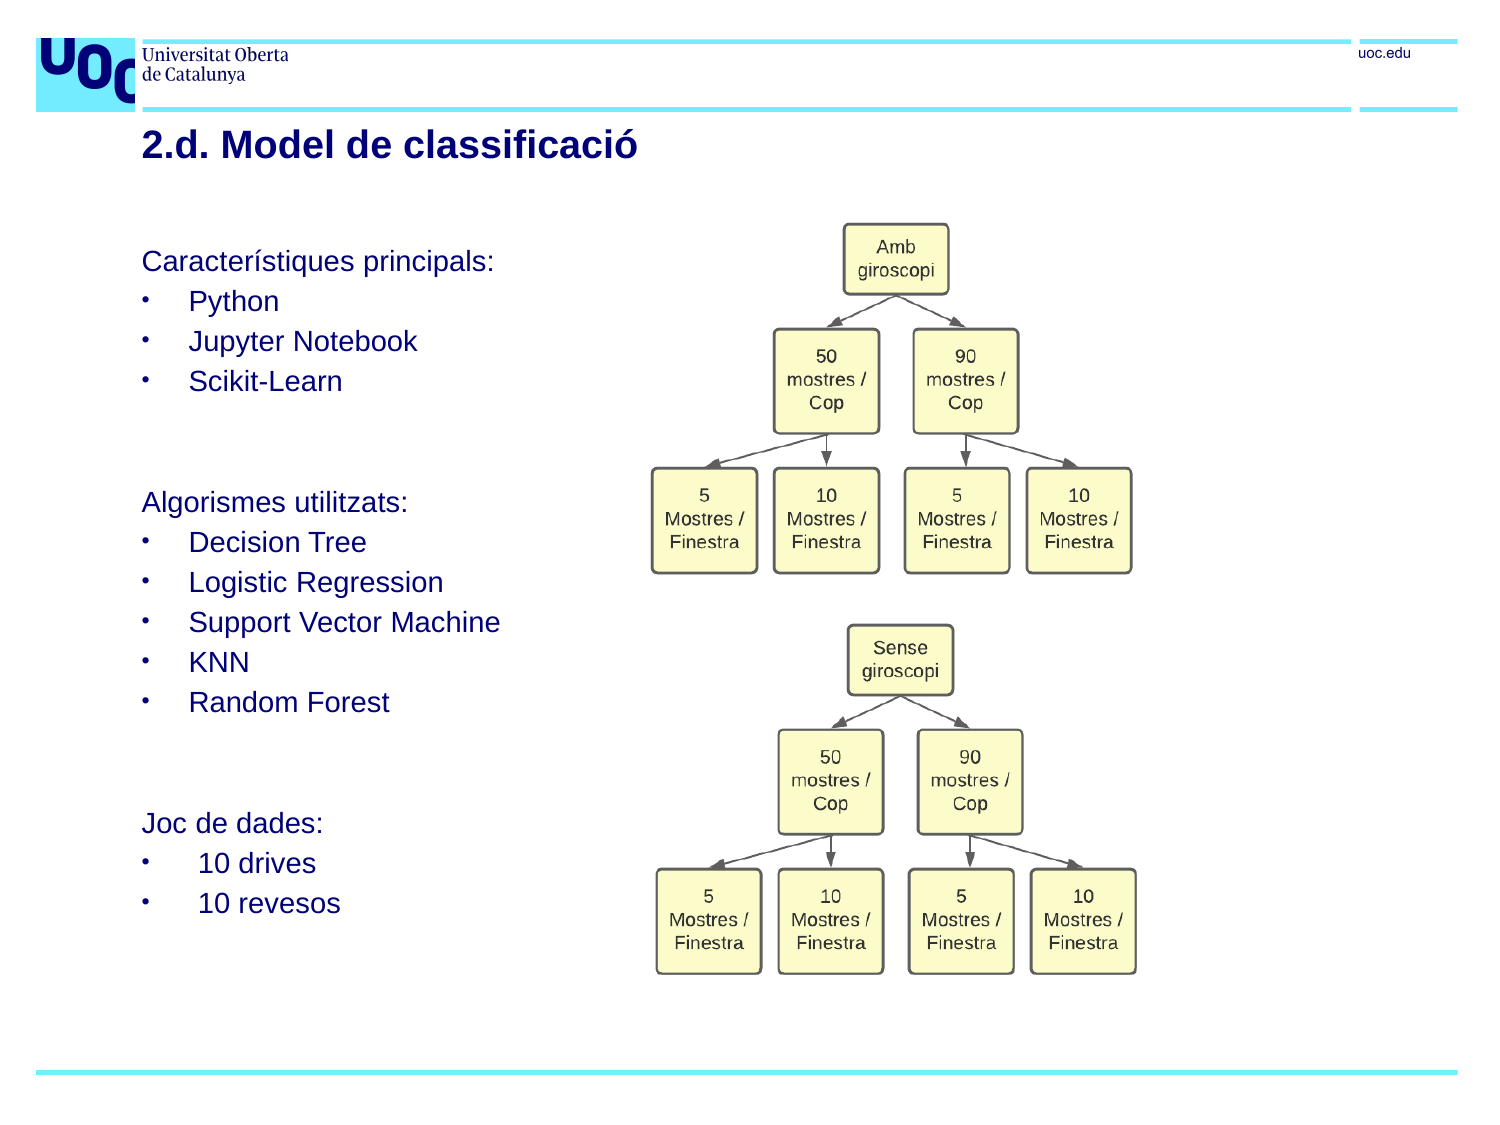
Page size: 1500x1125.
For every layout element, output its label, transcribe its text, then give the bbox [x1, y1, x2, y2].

picture [142, 47, 254, 84]
picture [36, 38, 135, 112]
list Característiques principals: Python Jupyter Notebook Scikit-Learn Algorismes utilitzats: Decision Tree Logistic Regression Support Vector Machine KNN Random Forest Joc de dades: 10 drives 10 revesos [126, 221, 617, 924]
picture [617, 189, 1170, 1008]
title 2.d. Model de classificació [126, 104, 1353, 276]
picture [1359, 47, 1410, 58]
